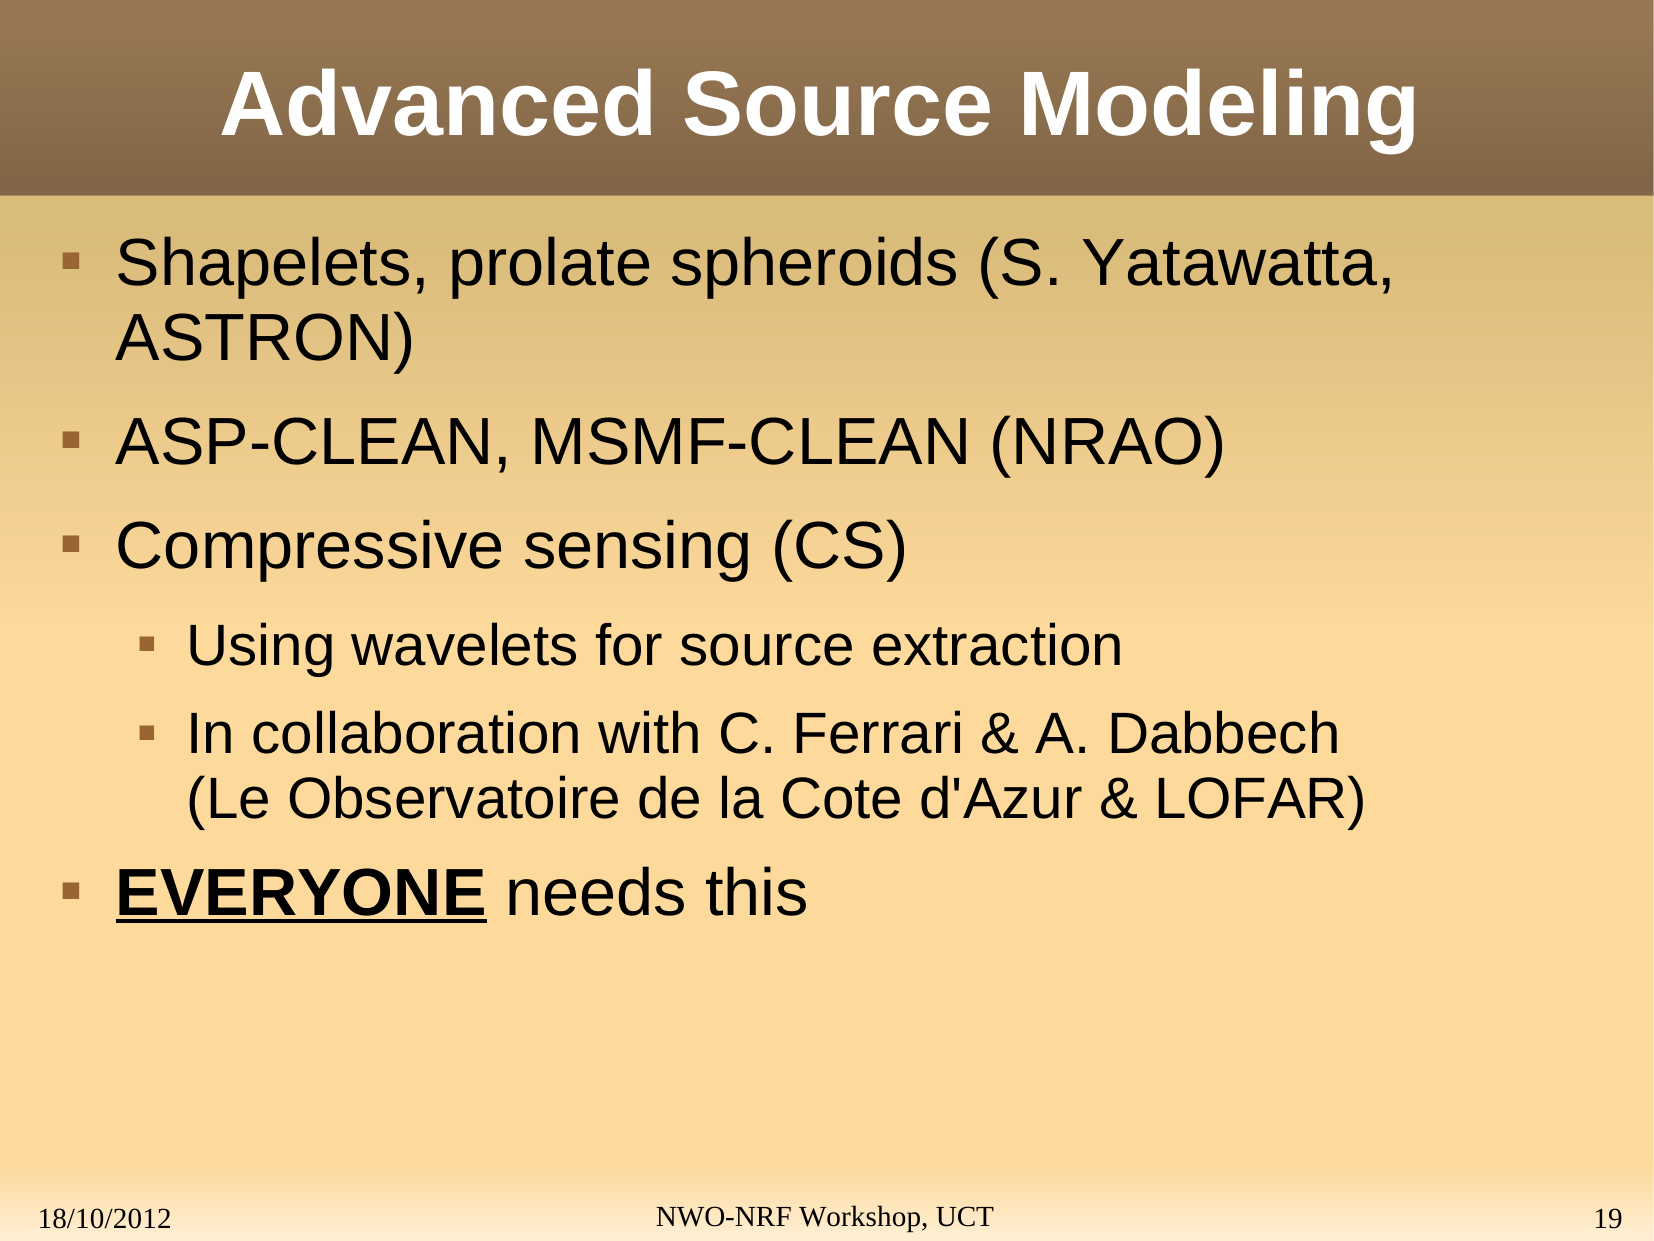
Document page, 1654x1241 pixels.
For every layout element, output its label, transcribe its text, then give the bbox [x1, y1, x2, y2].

list Shapelets, prolate spheroids (S. Yatawatta, ASTRON) ASP-CLEAN, MSMF-CLEAN (NRAO) Compressive sensing (CS) Using wavelets for source extraction In collaboration with C. Ferrari & A. Dabbech (Le Observatoire de la Cote d'Azur & LOFAR) EVERYONE needs this [45, 225, 1534, 1044]
picture [0, 0, 1654, 1241]
title Advanced Source Modeling [76, 0, 1565, 208]
